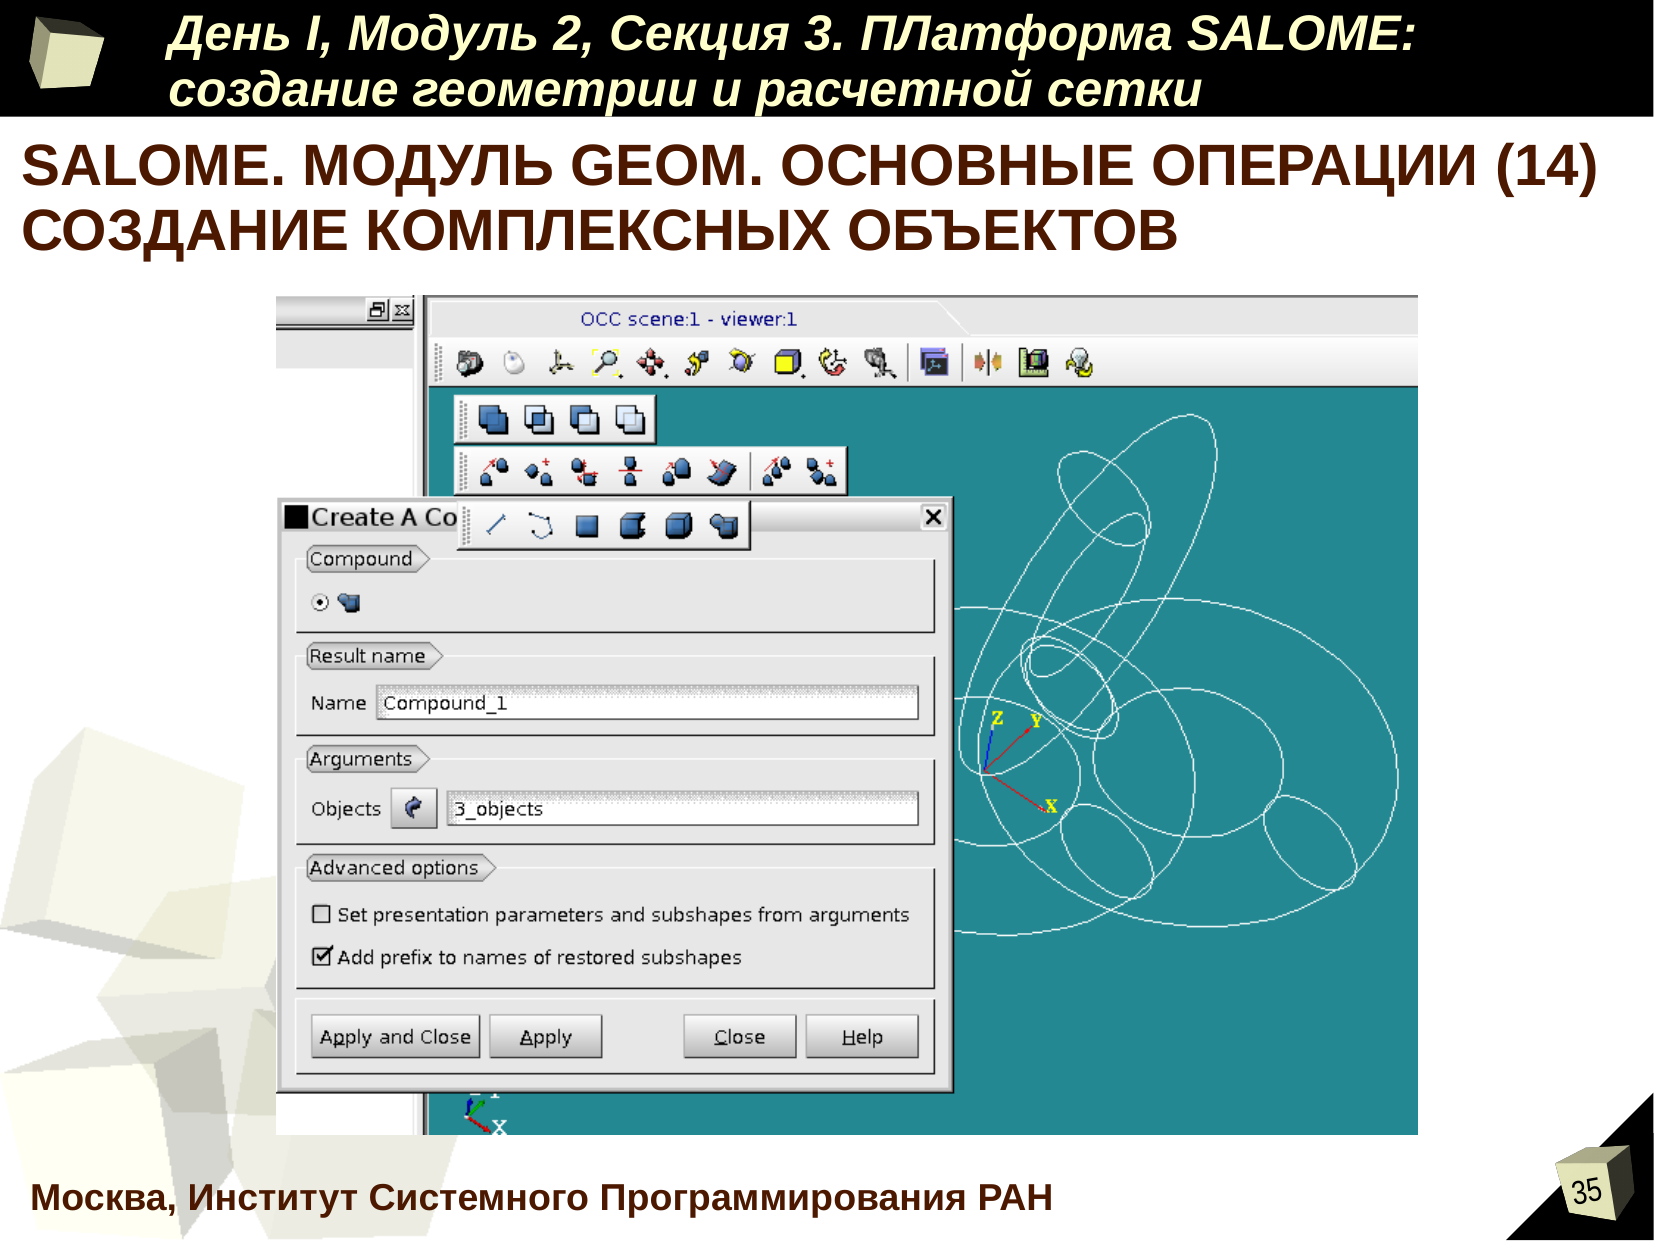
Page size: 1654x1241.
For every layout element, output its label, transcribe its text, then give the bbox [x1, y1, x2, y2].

text_box SALOME. МОДУЛЬ GEOM. ОСНОВНЫЕ ОПЕРАЦИИ (14) СОЗДАНИЕ КОМПЛЕКСНЫХ ОБЪЕКТОВ [6, 125, 1654, 271]
picture [464, 1193, 472, 1198]
picture [0, 295, 1418, 1241]
